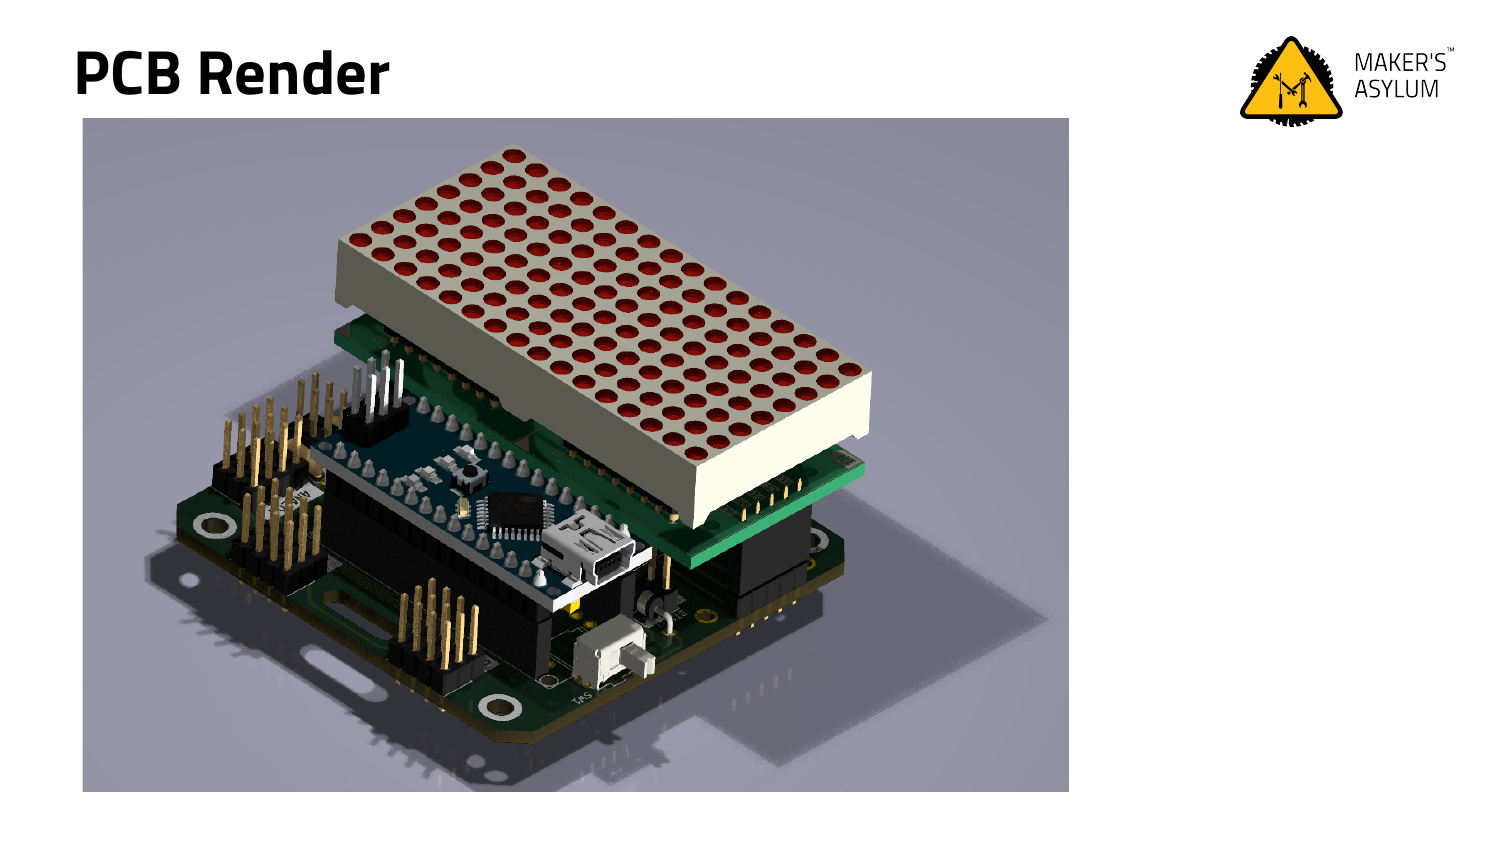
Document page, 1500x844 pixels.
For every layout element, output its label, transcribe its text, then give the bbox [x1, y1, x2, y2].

picture [1240, 36, 1454, 128]
picture [82, 118, 1069, 792]
text_box PCB Render [58, 11, 822, 127]
